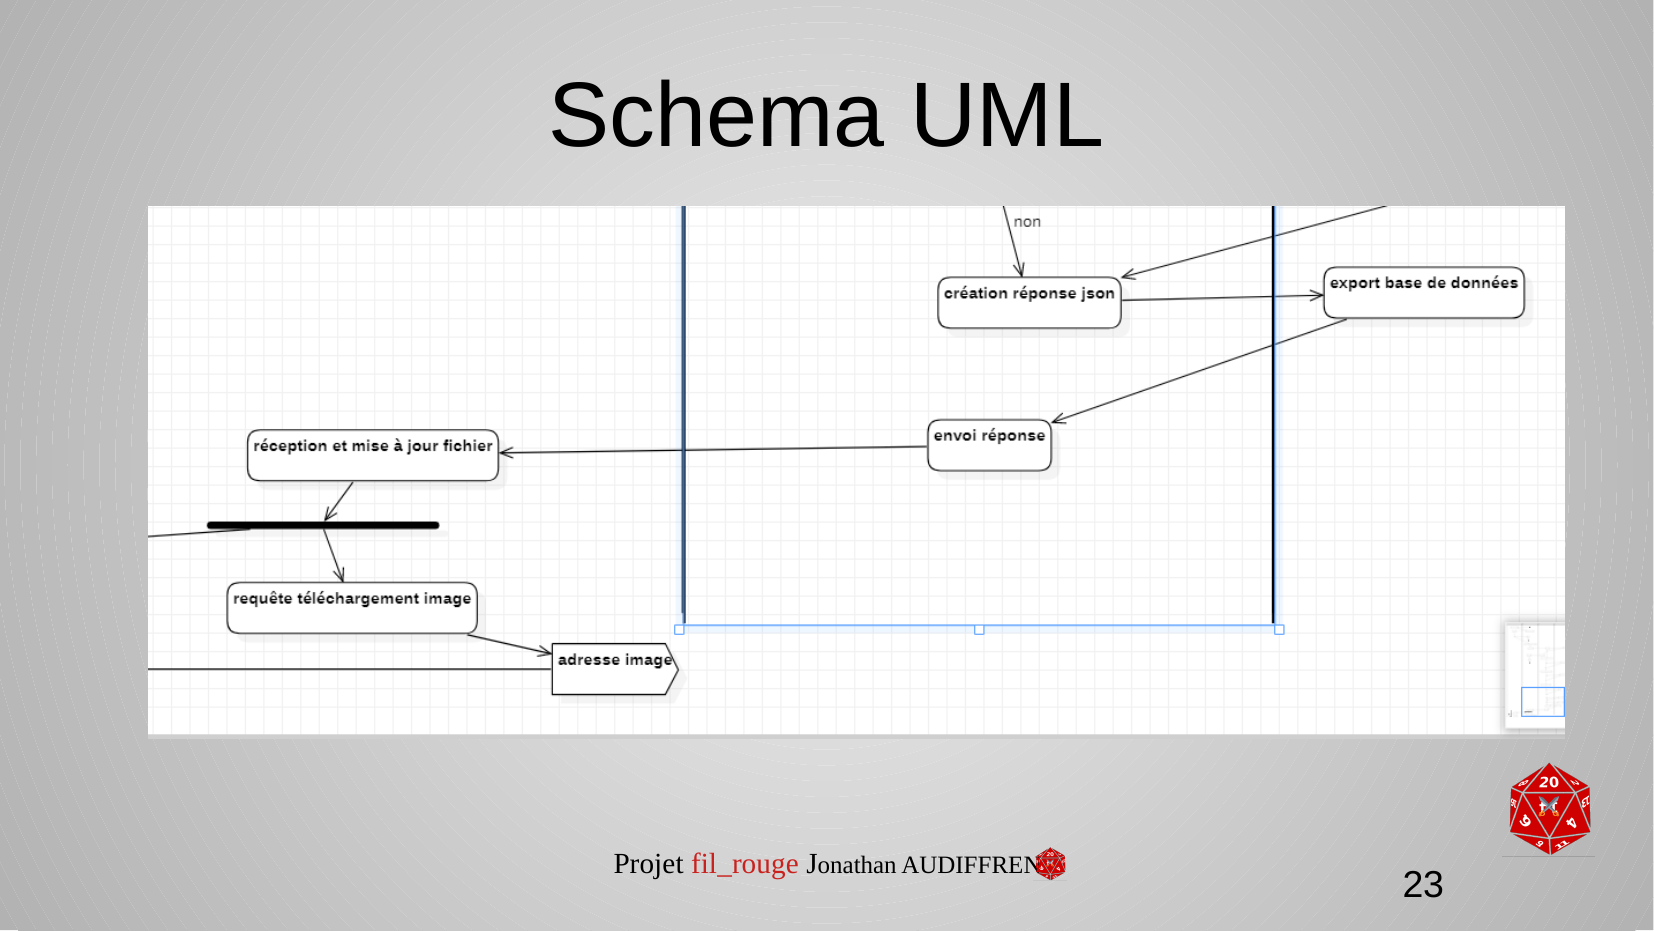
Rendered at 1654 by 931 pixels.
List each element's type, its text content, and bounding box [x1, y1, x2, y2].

picture [1033, 847, 1067, 881]
title Schema UML [82, 37, 1571, 193]
picture [148, 206, 1565, 739]
picture [1502, 762, 1595, 857]
